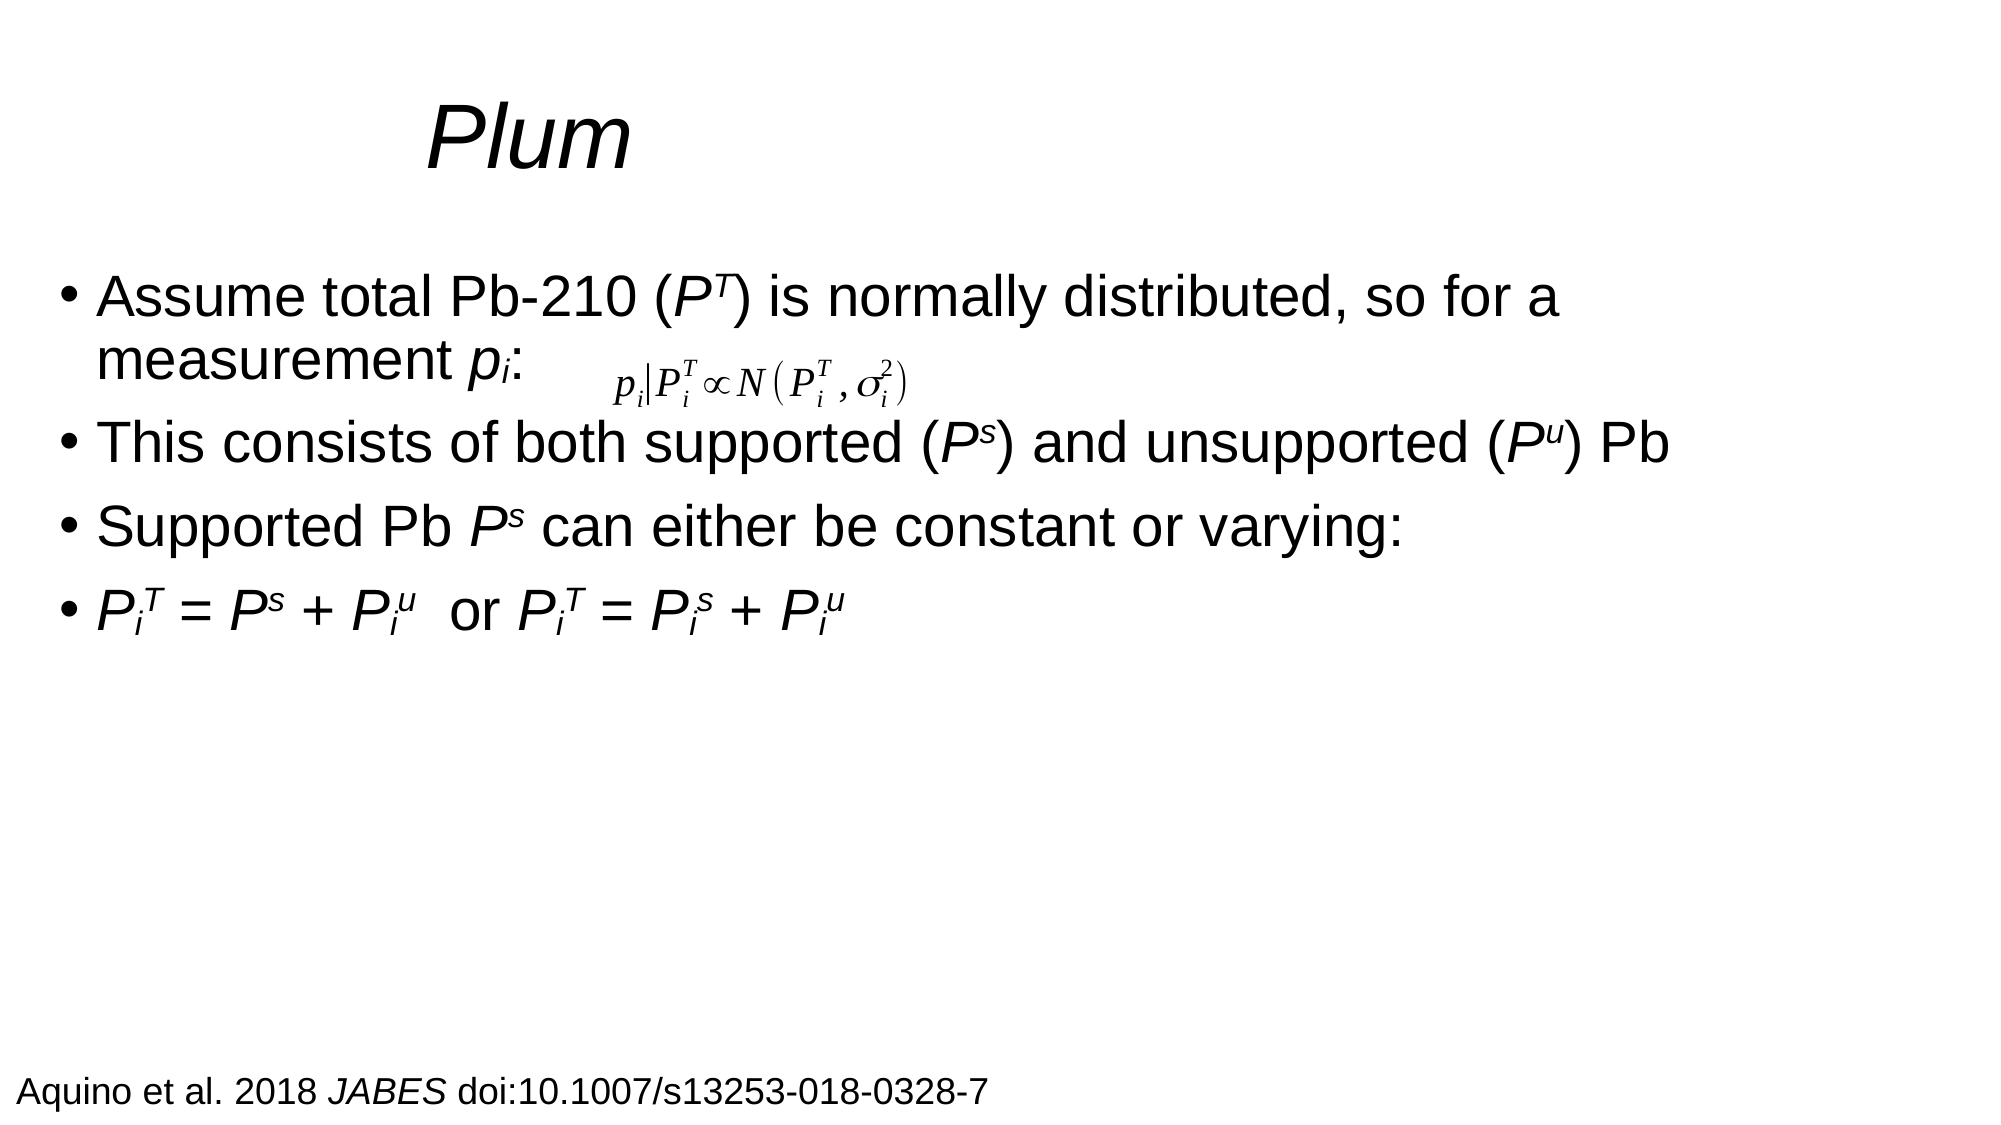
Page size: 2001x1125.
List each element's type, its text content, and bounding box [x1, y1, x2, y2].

text_box Aquino et al. 2018 JABES doi:10.1007/s13253-018-0328-7 [1, 1062, 1004, 1120]
text_box Assume total Pb-210 (PT) is normally distributed, so for a measurement pi: This consists of both supported (Ps) and unsupported (Pu) Pb Supported Pb Ps can either be constant or varying: PiT = Ps + Piu or PiT = Pis + Piu [58, 265, 1804, 886]
text_box Plum [425, 34, 1887, 244]
chart [604, 354, 916, 412]
